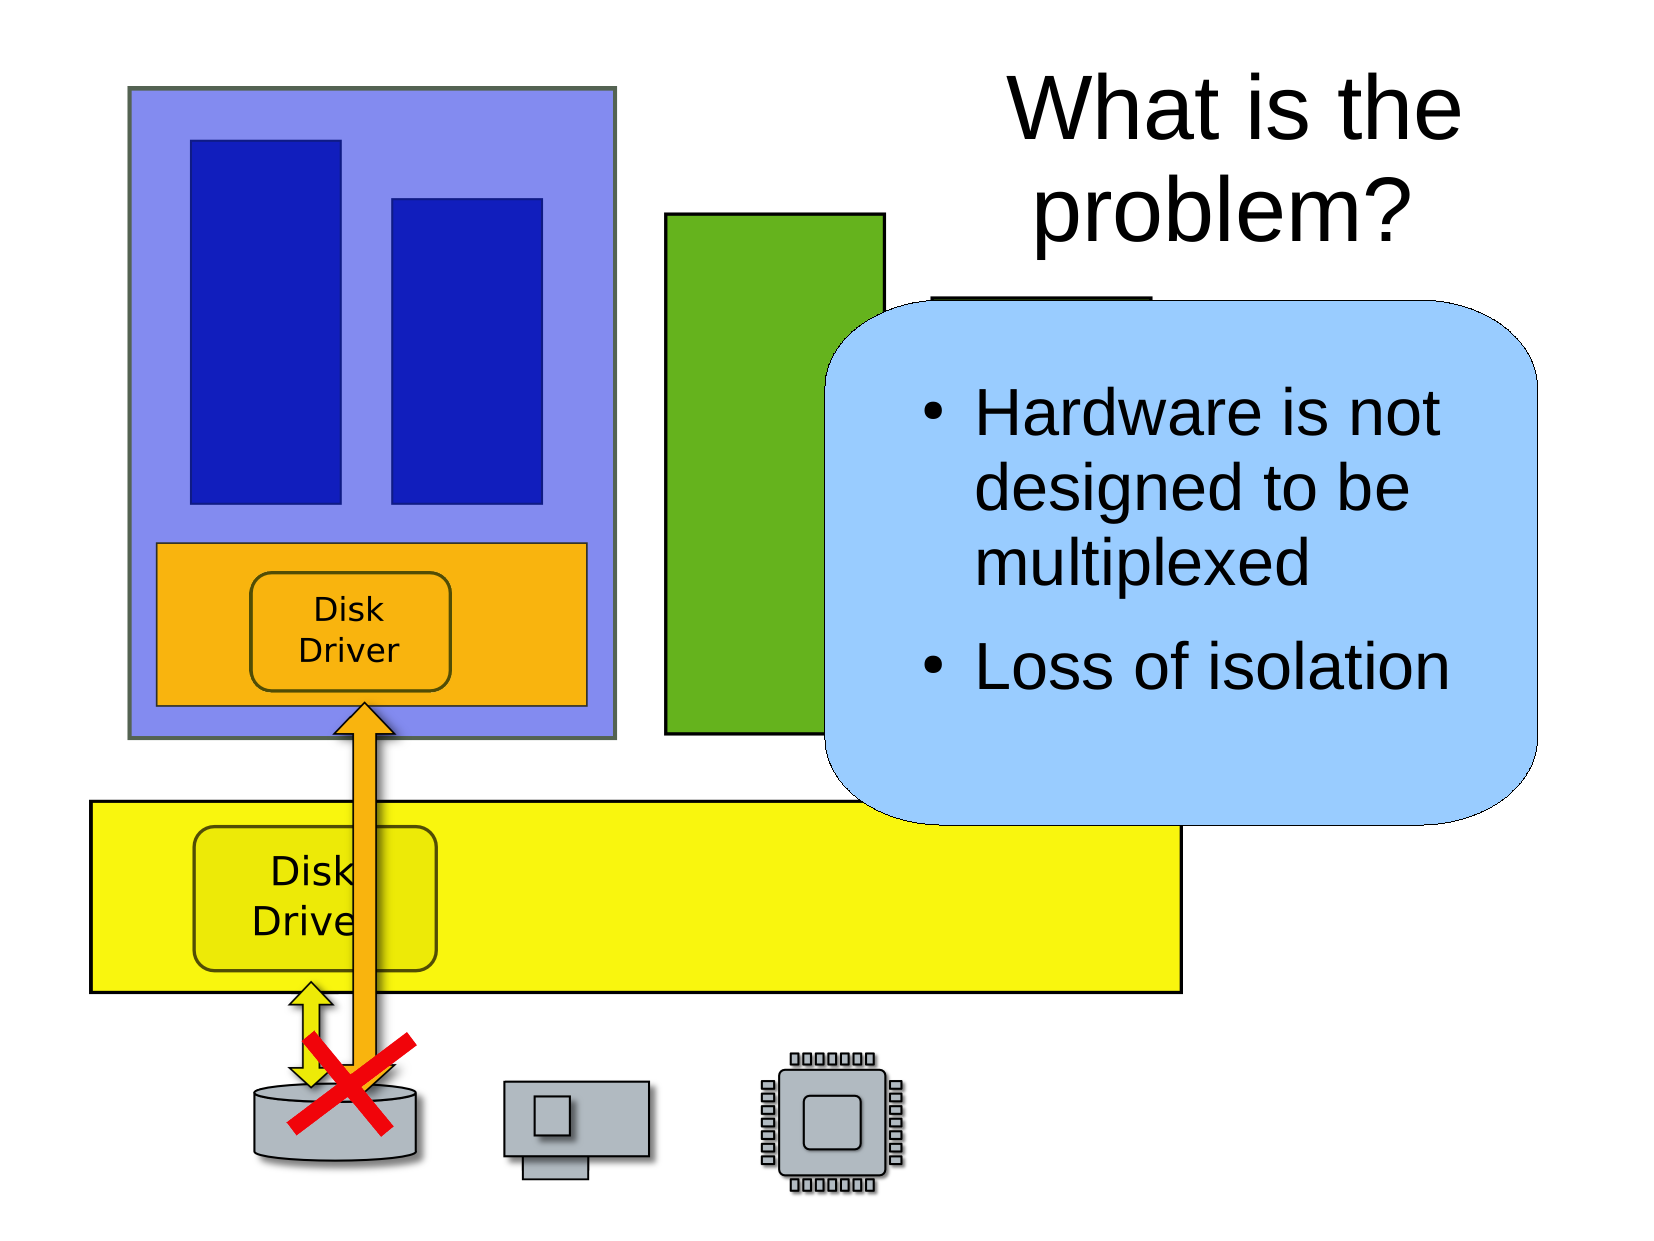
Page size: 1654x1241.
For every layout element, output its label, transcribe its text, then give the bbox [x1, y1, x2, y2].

picture [89, 86, 1183, 1233]
list Hardware is not designed to be multiplexed Loss of isolation [903, 375, 1463, 751]
text_box [824, 300, 1538, 826]
title What is the problem? [862, 55, 1609, 263]
